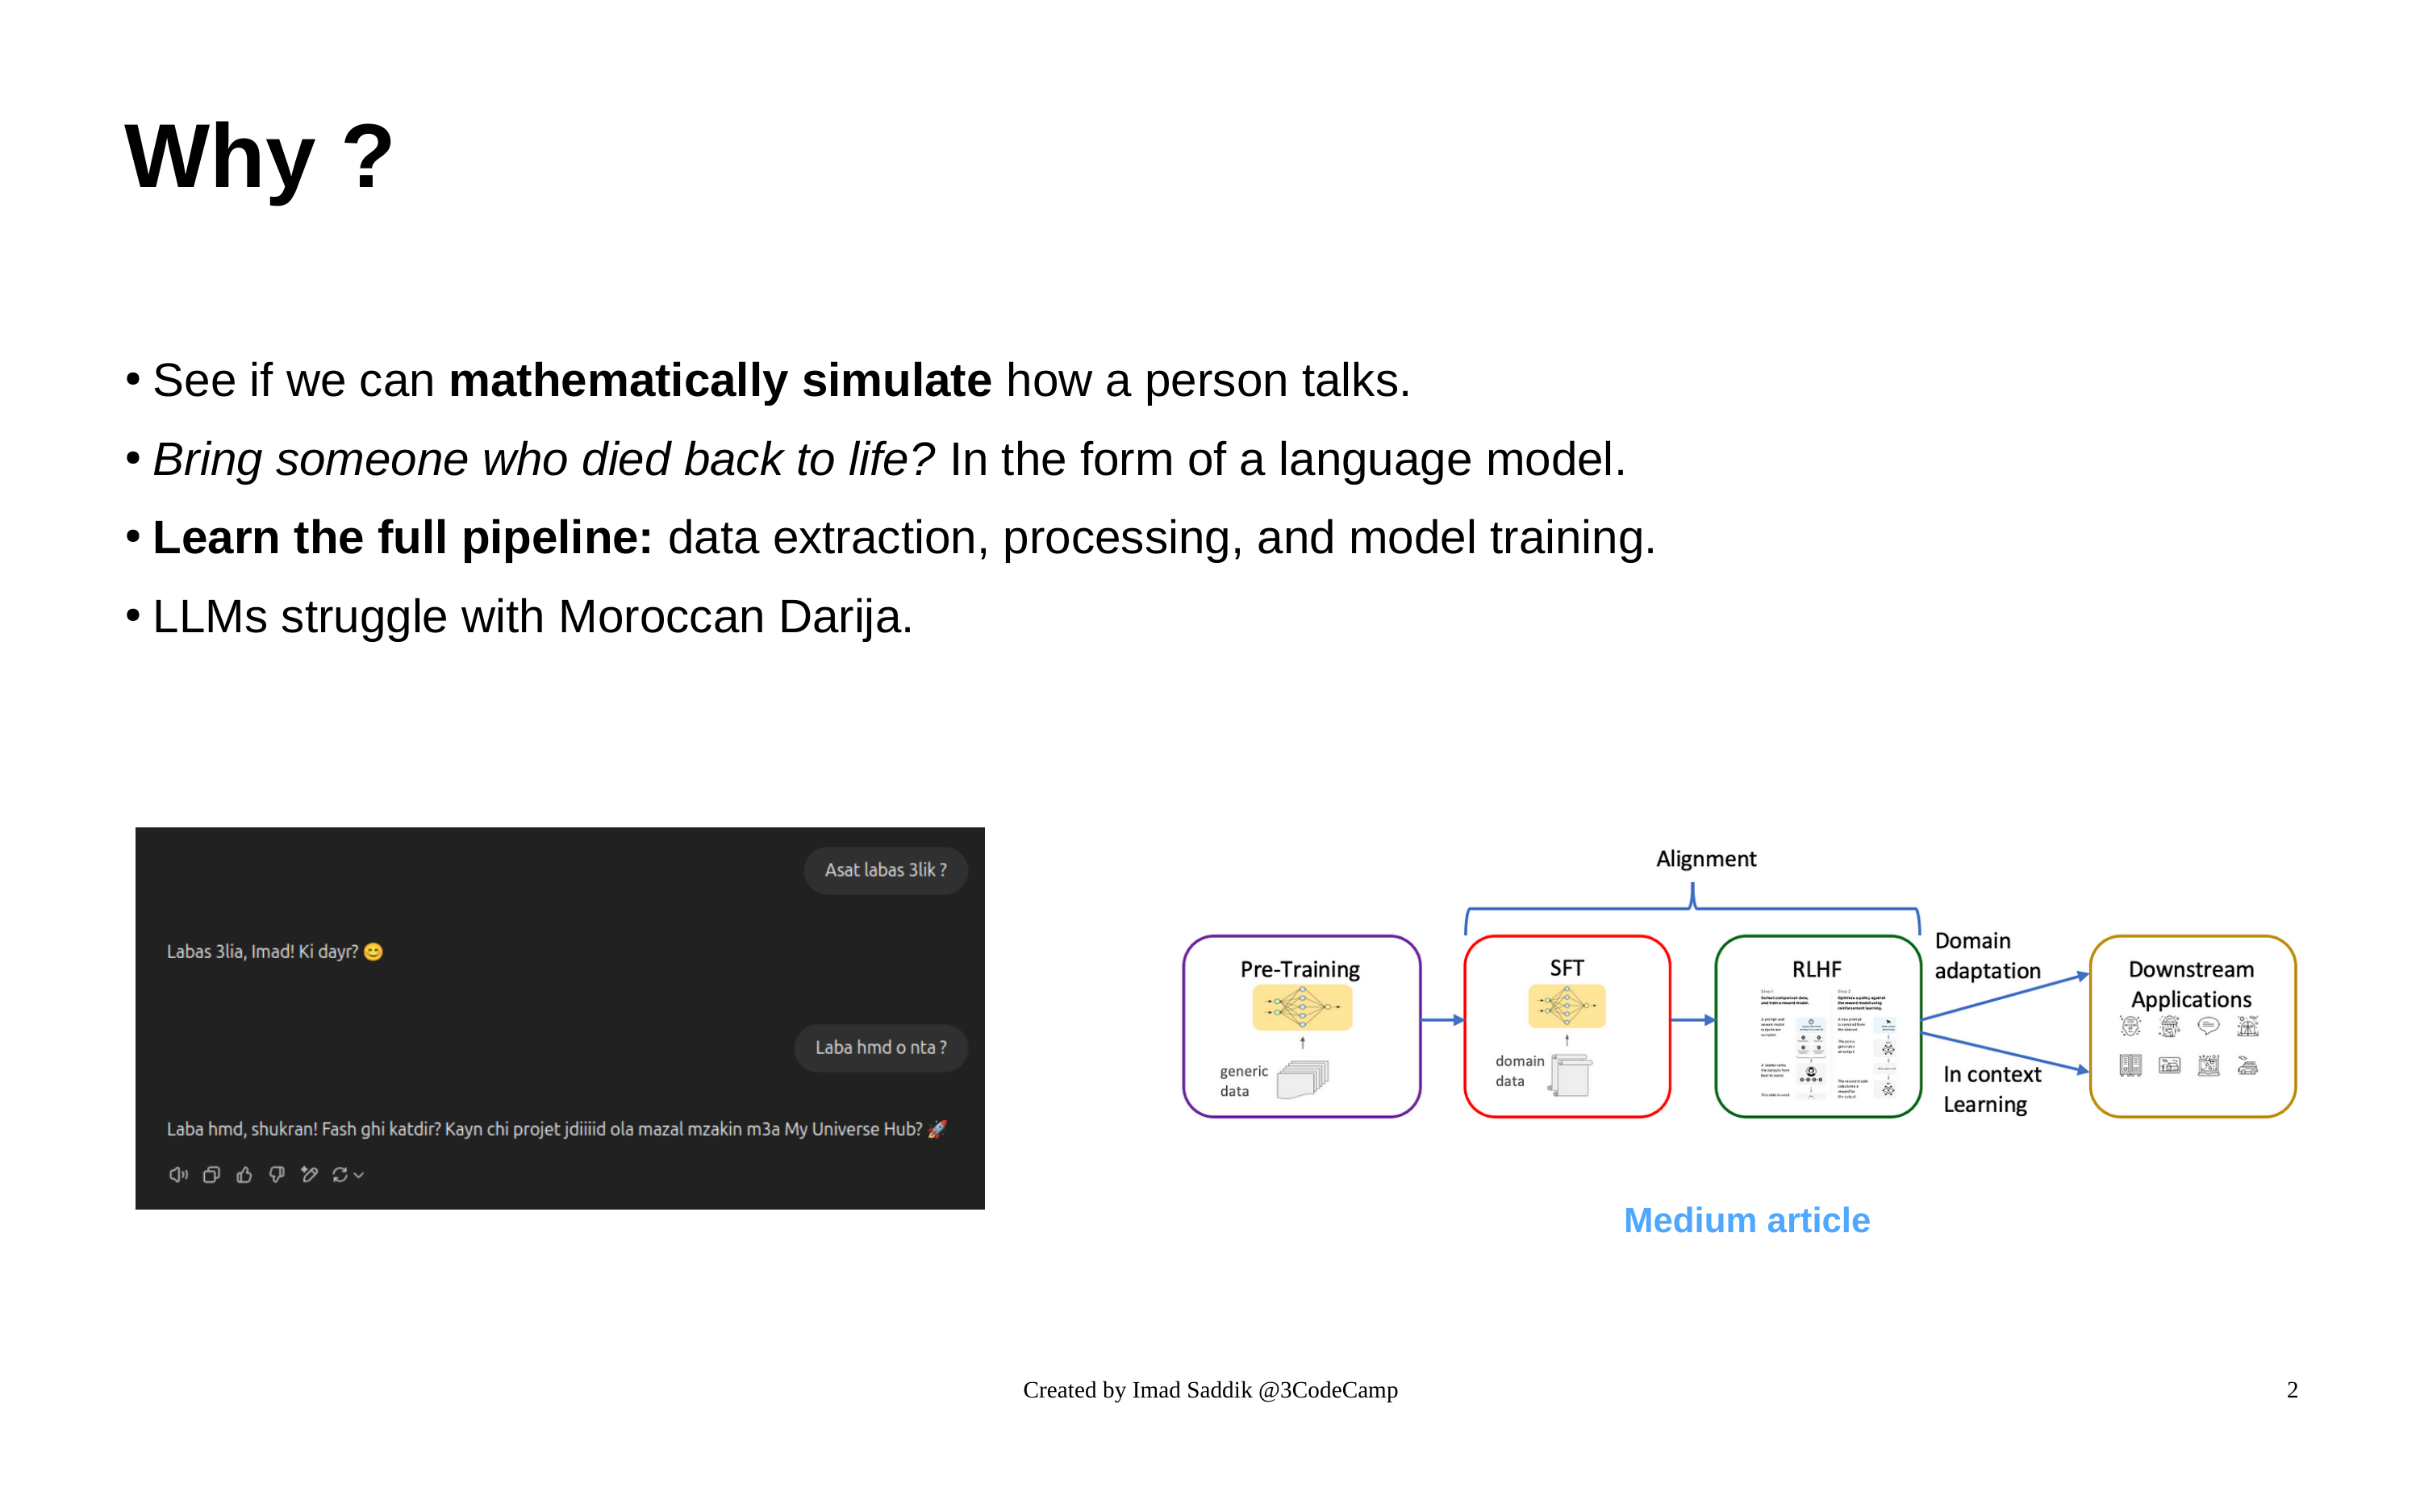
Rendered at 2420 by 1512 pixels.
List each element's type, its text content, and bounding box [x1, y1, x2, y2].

text_box Why ? [112, 61, 1194, 251]
text_box Medium article [1490, 1188, 2005, 1253]
picture [1167, 829, 2328, 1145]
picture [136, 827, 985, 1210]
text_box See if we can mathematically simulate how a person talks. Bring someone who died back to life? In the form of a language model. Learn the full pipeline: data extraction, processing, and model training. LLMs struggle with Moroccan Darija. [112, 322, 2288, 648]
